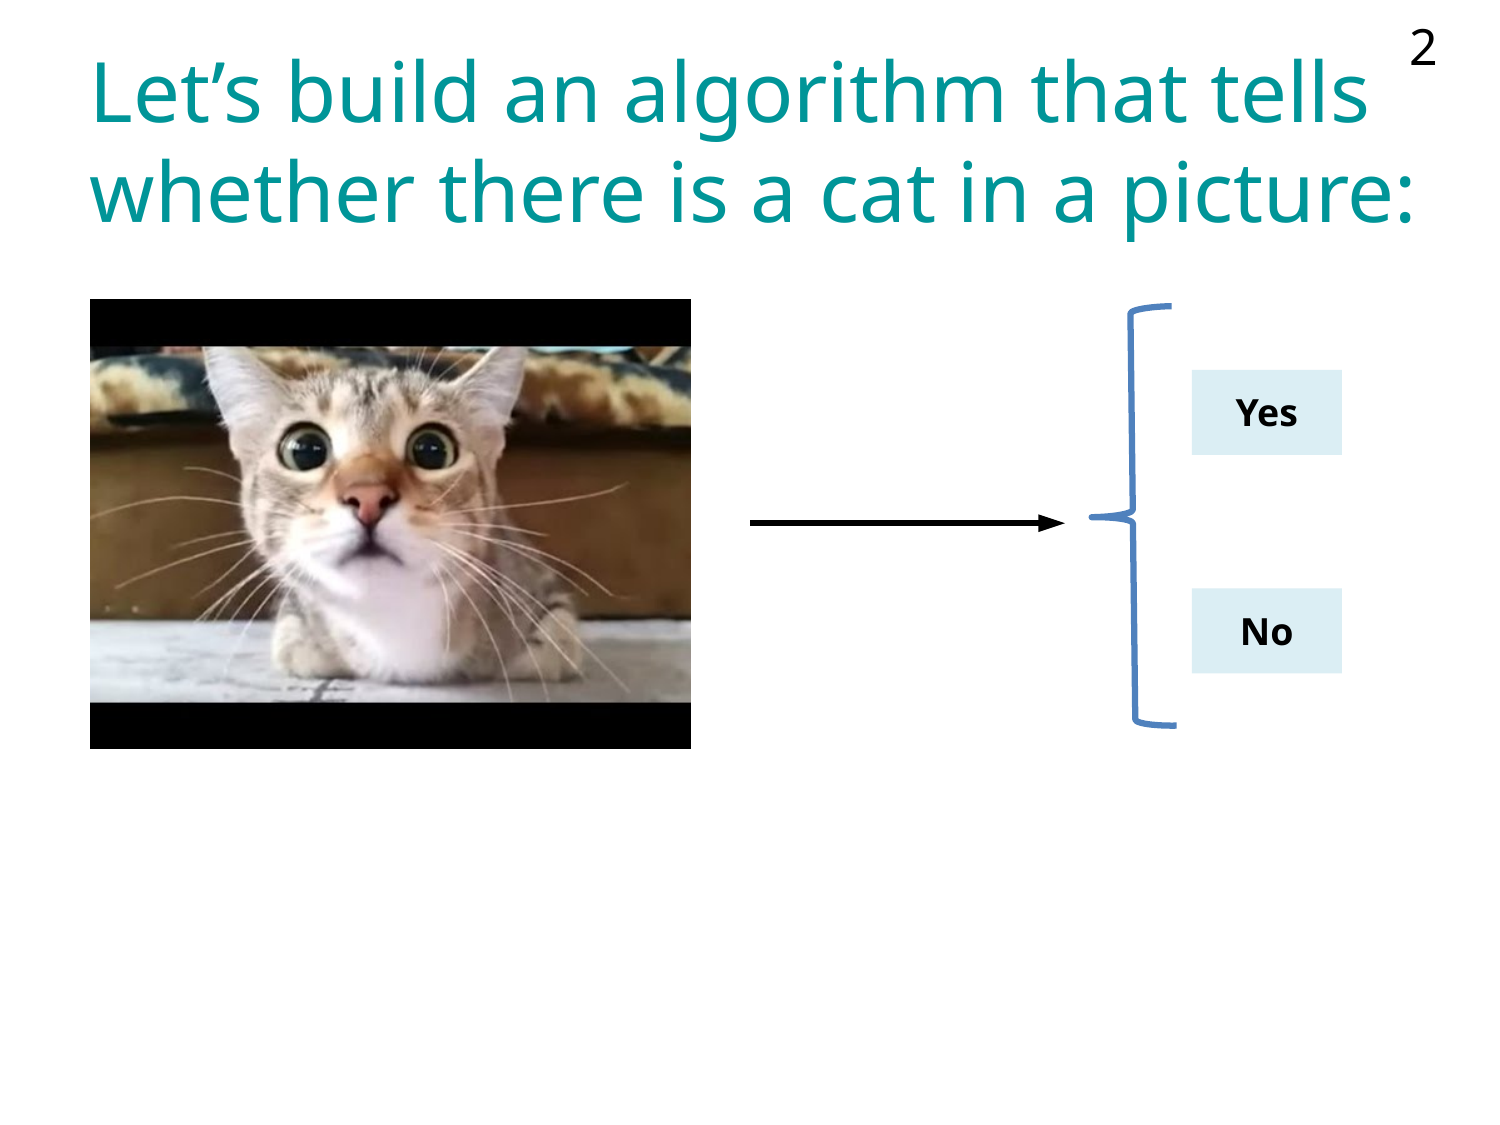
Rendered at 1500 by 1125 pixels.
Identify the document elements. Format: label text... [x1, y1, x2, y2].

picture [90, 299, 691, 749]
text_box Yes [1191, 369, 1342, 455]
text_box No [1191, 588, 1342, 674]
text_box Let’s build an algorithm that tells whether there is a cat in a picture: [75, 45, 1456, 233]
